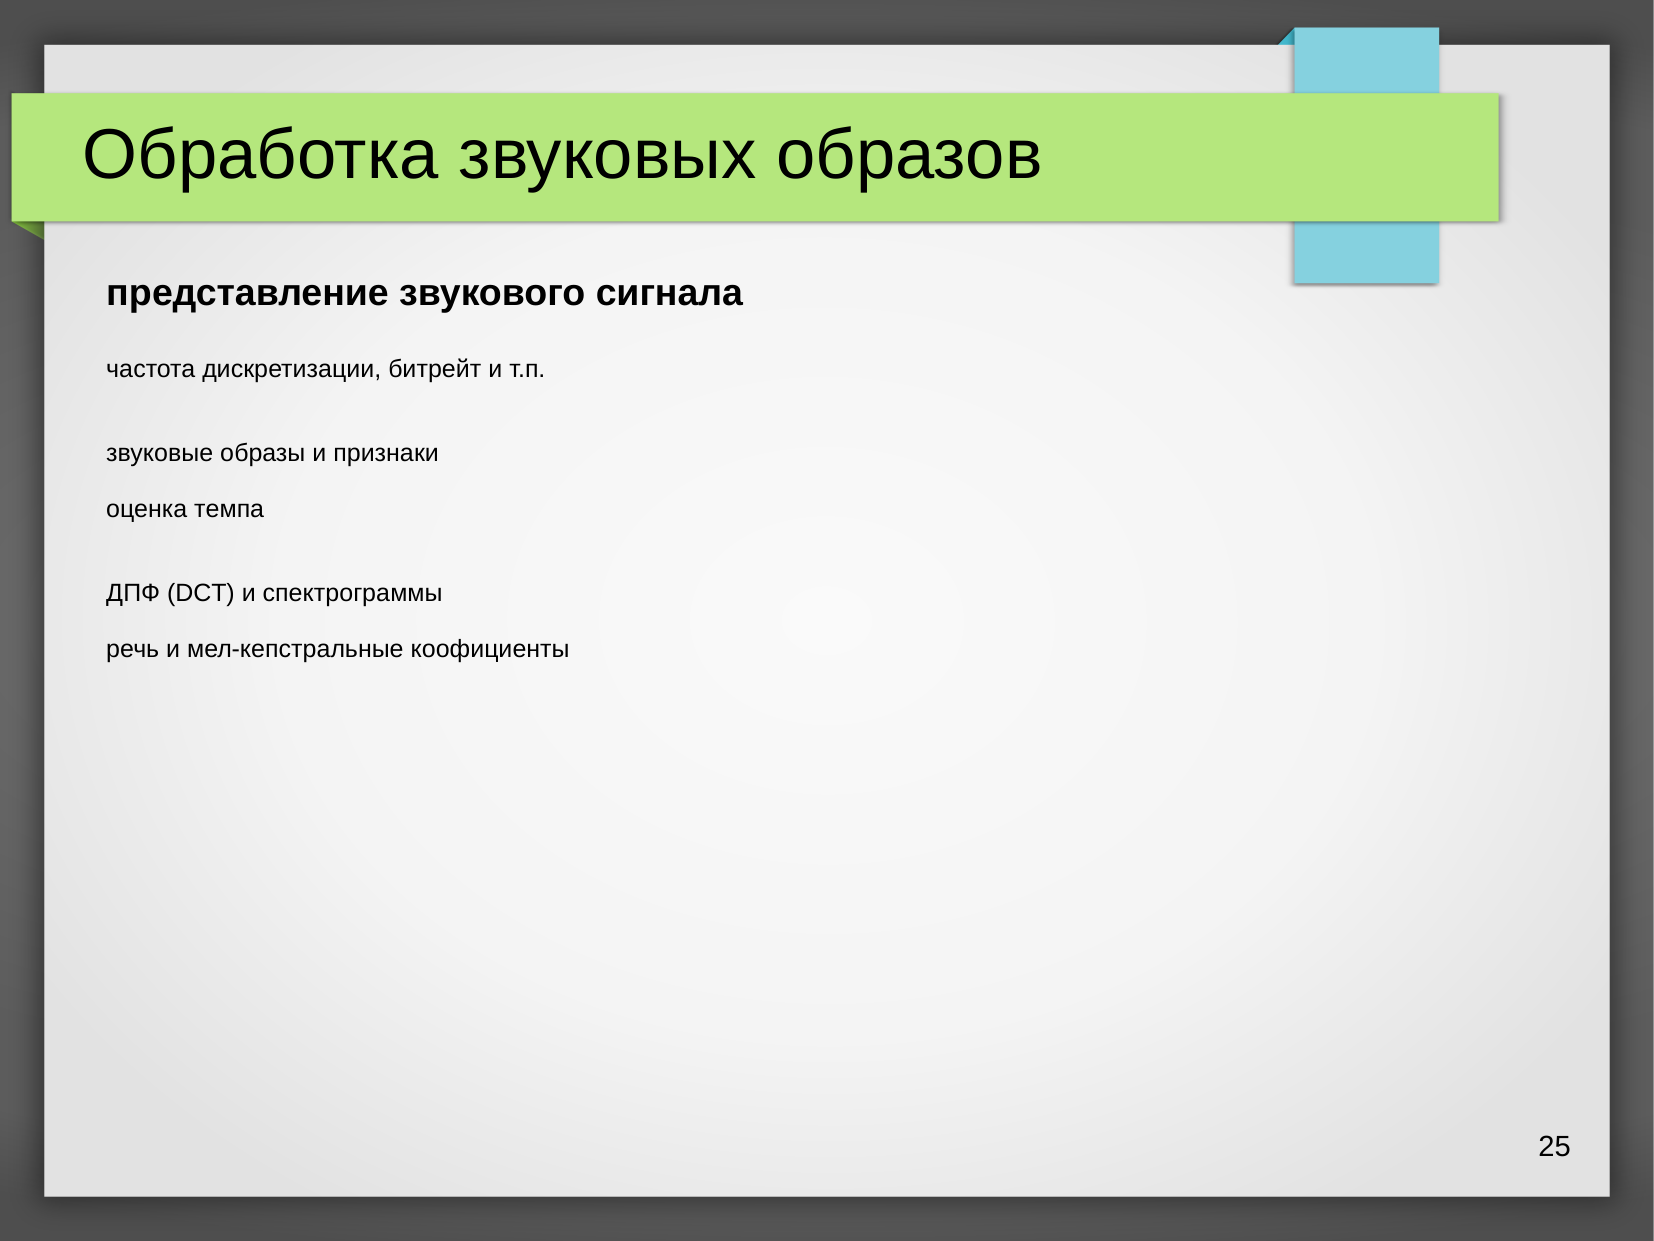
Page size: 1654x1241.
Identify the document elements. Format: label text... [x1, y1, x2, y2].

picture [0, 0, 1654, 1241]
title Обработка звуковых образов [82, 114, 1406, 194]
text_box представление звукового сигнала частота дискретизации, битрейт и т.п. звуковые образы и признаки оценка темпа ДПФ (DCT) и спектрограммы речь и мел-кепстральные коофициенты [106, 270, 1323, 791]
